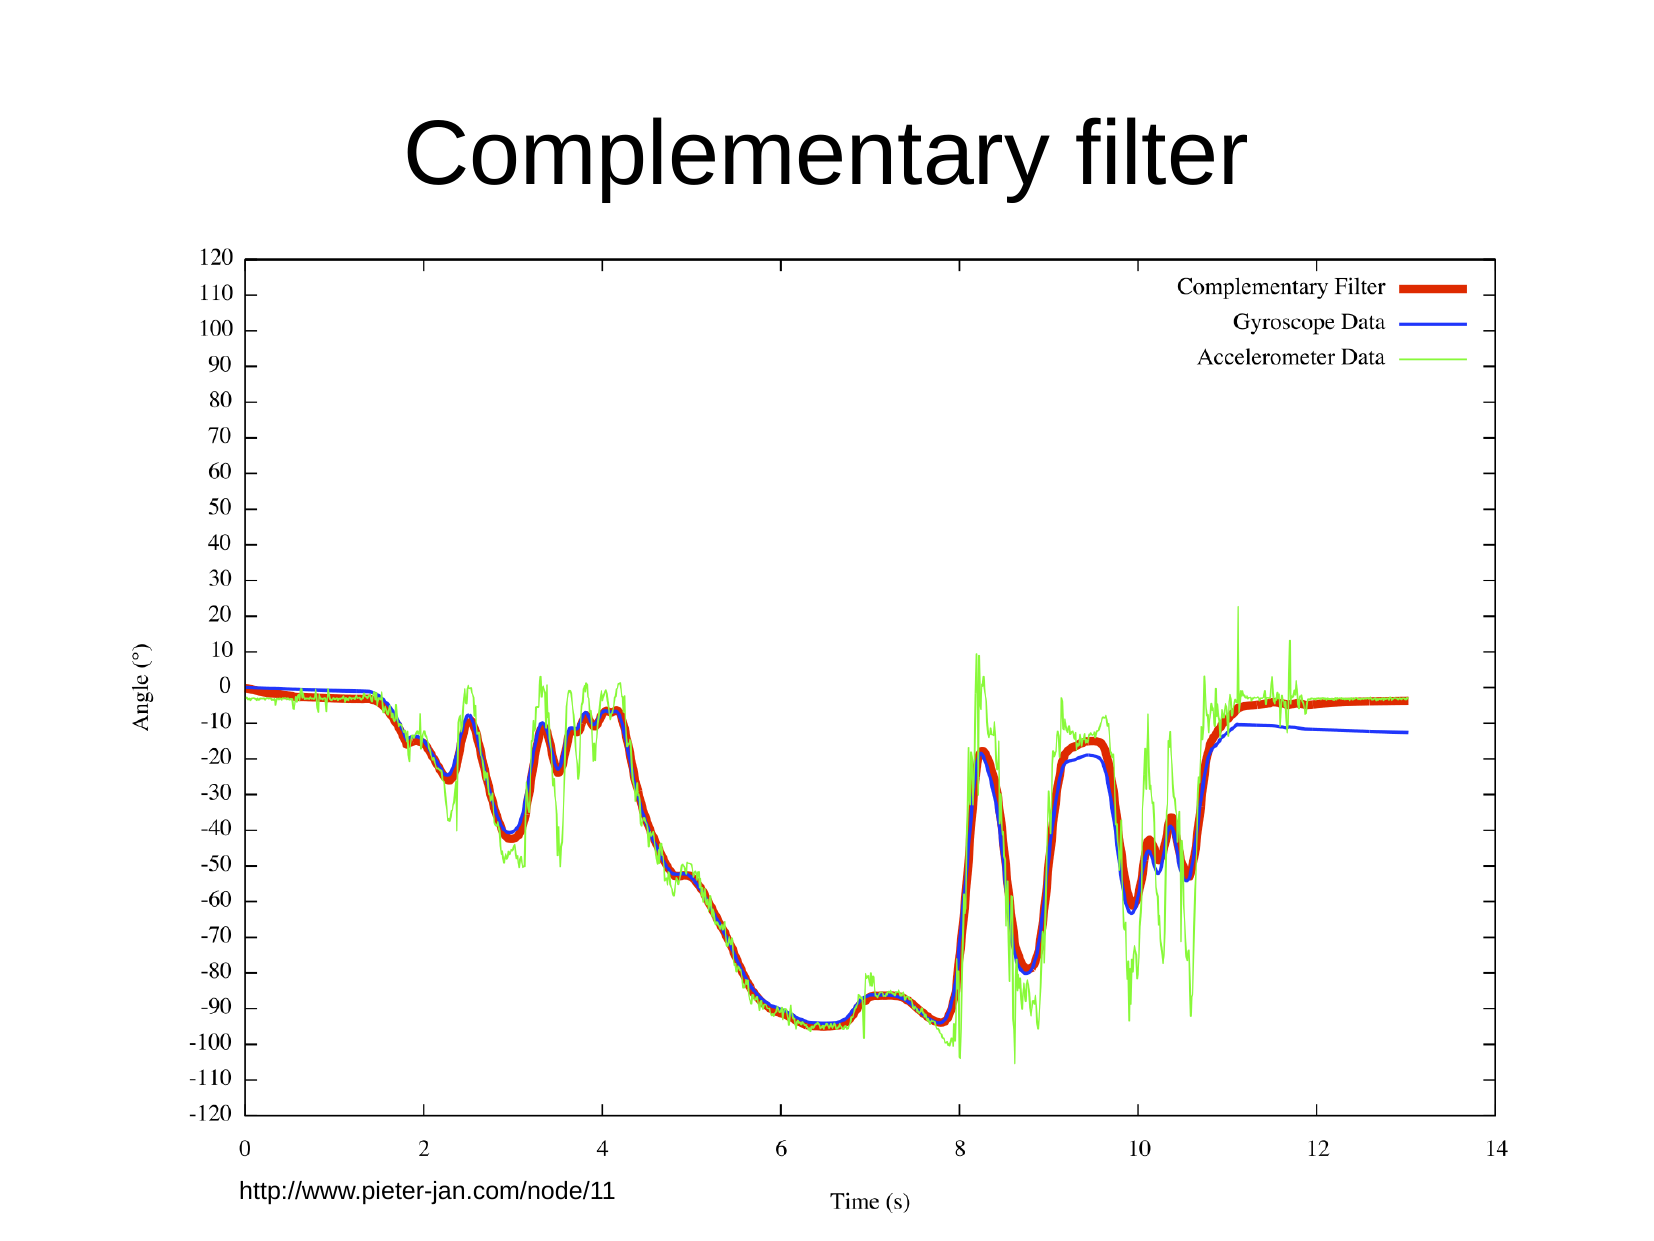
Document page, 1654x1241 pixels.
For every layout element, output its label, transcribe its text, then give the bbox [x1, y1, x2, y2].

title Complementary filter [82, 49, 1571, 257]
text_box http://www.pieter-jan.com/node/11 [224, 1169, 632, 1213]
picture [117, 232, 1536, 1229]
